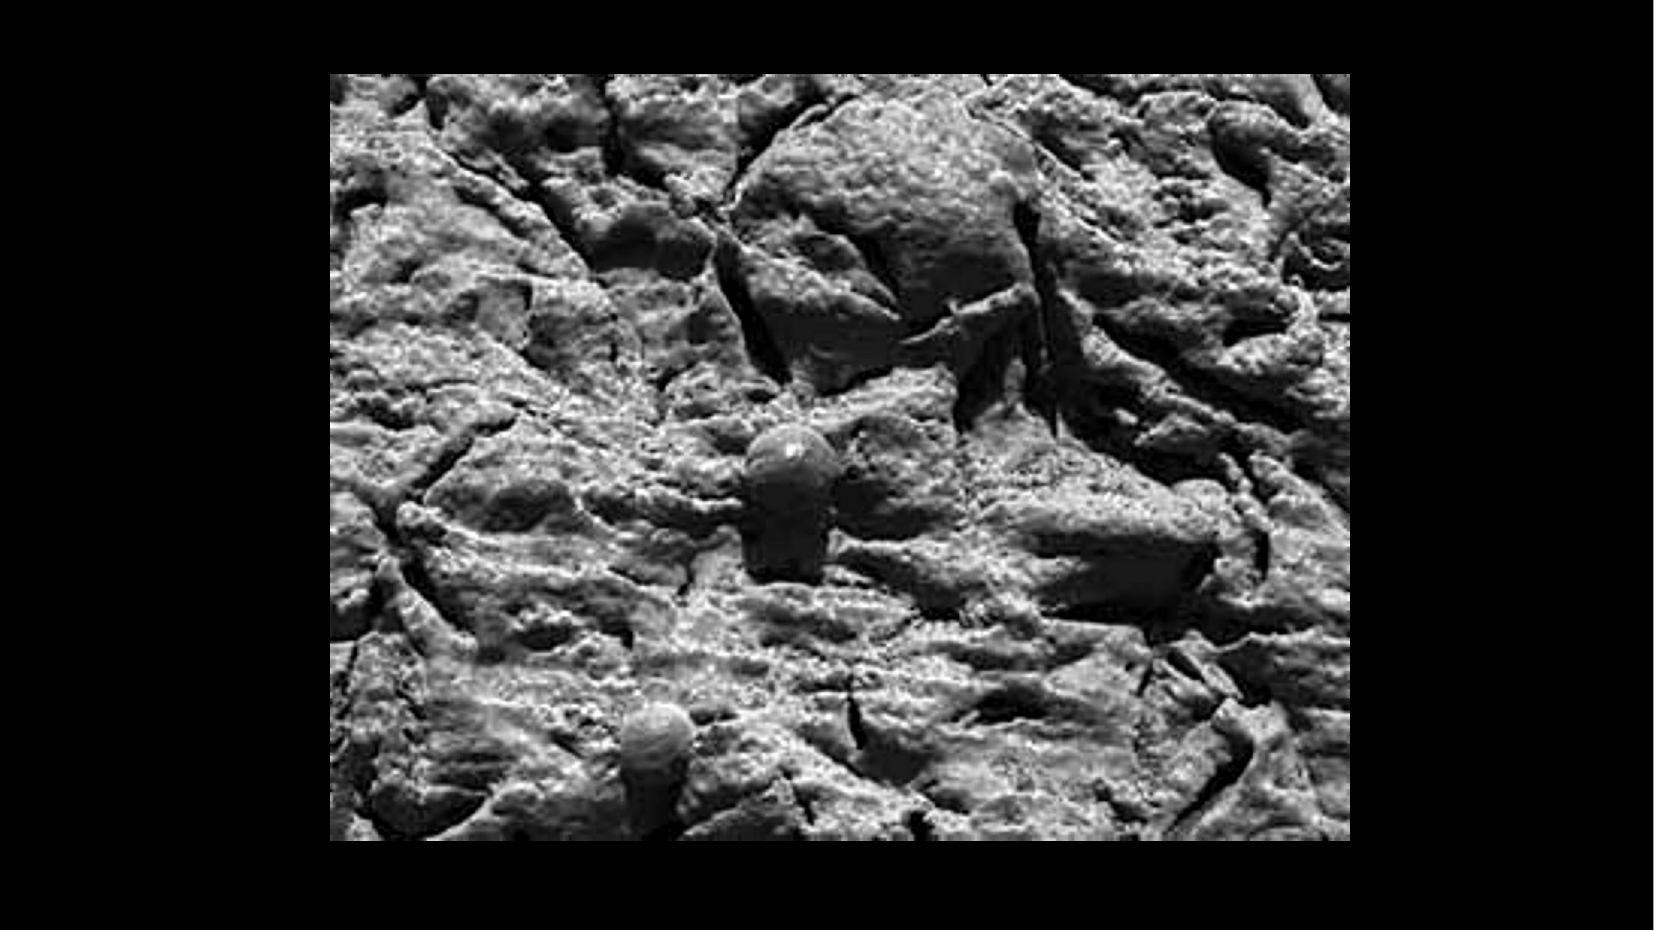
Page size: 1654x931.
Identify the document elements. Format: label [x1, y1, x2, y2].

picture [330, 74, 1350, 841]
